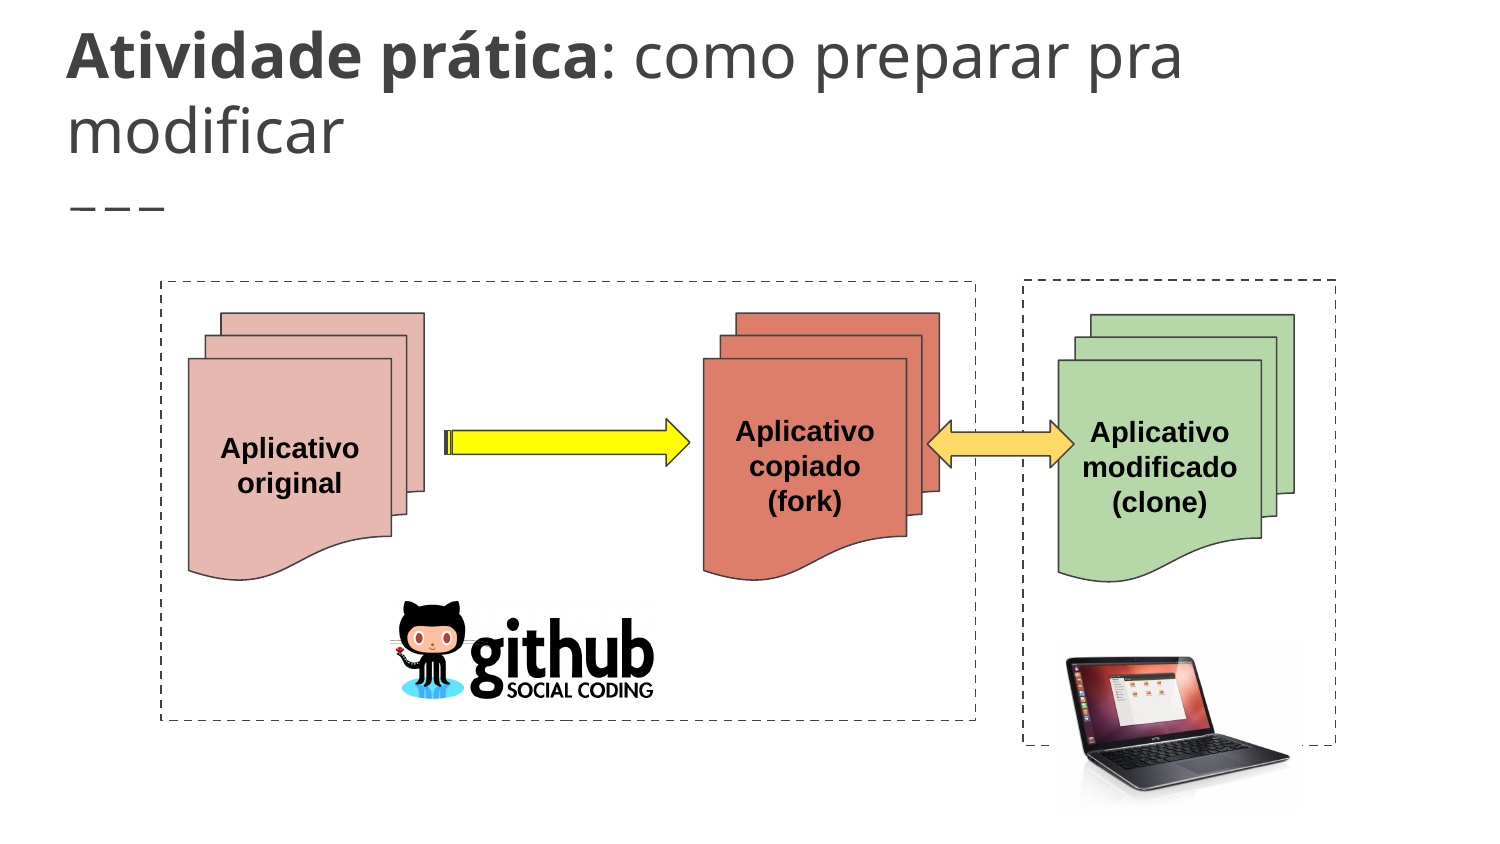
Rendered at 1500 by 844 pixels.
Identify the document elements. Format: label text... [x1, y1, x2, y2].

text_box Aplicativo modificado (clone) [1058, 314, 1295, 582]
text_box [927, 420, 1075, 468]
picture [1055, 639, 1302, 811]
text_box [444, 430, 451, 455]
picture [390, 596, 656, 702]
text_box Aplicativo original [188, 313, 425, 581]
text_box Aplicativo copiado (fork) [703, 313, 940, 581]
text_box [452, 418, 690, 467]
title Atividade prática: como preparar pra modificar [51, 61, 1449, 182]
